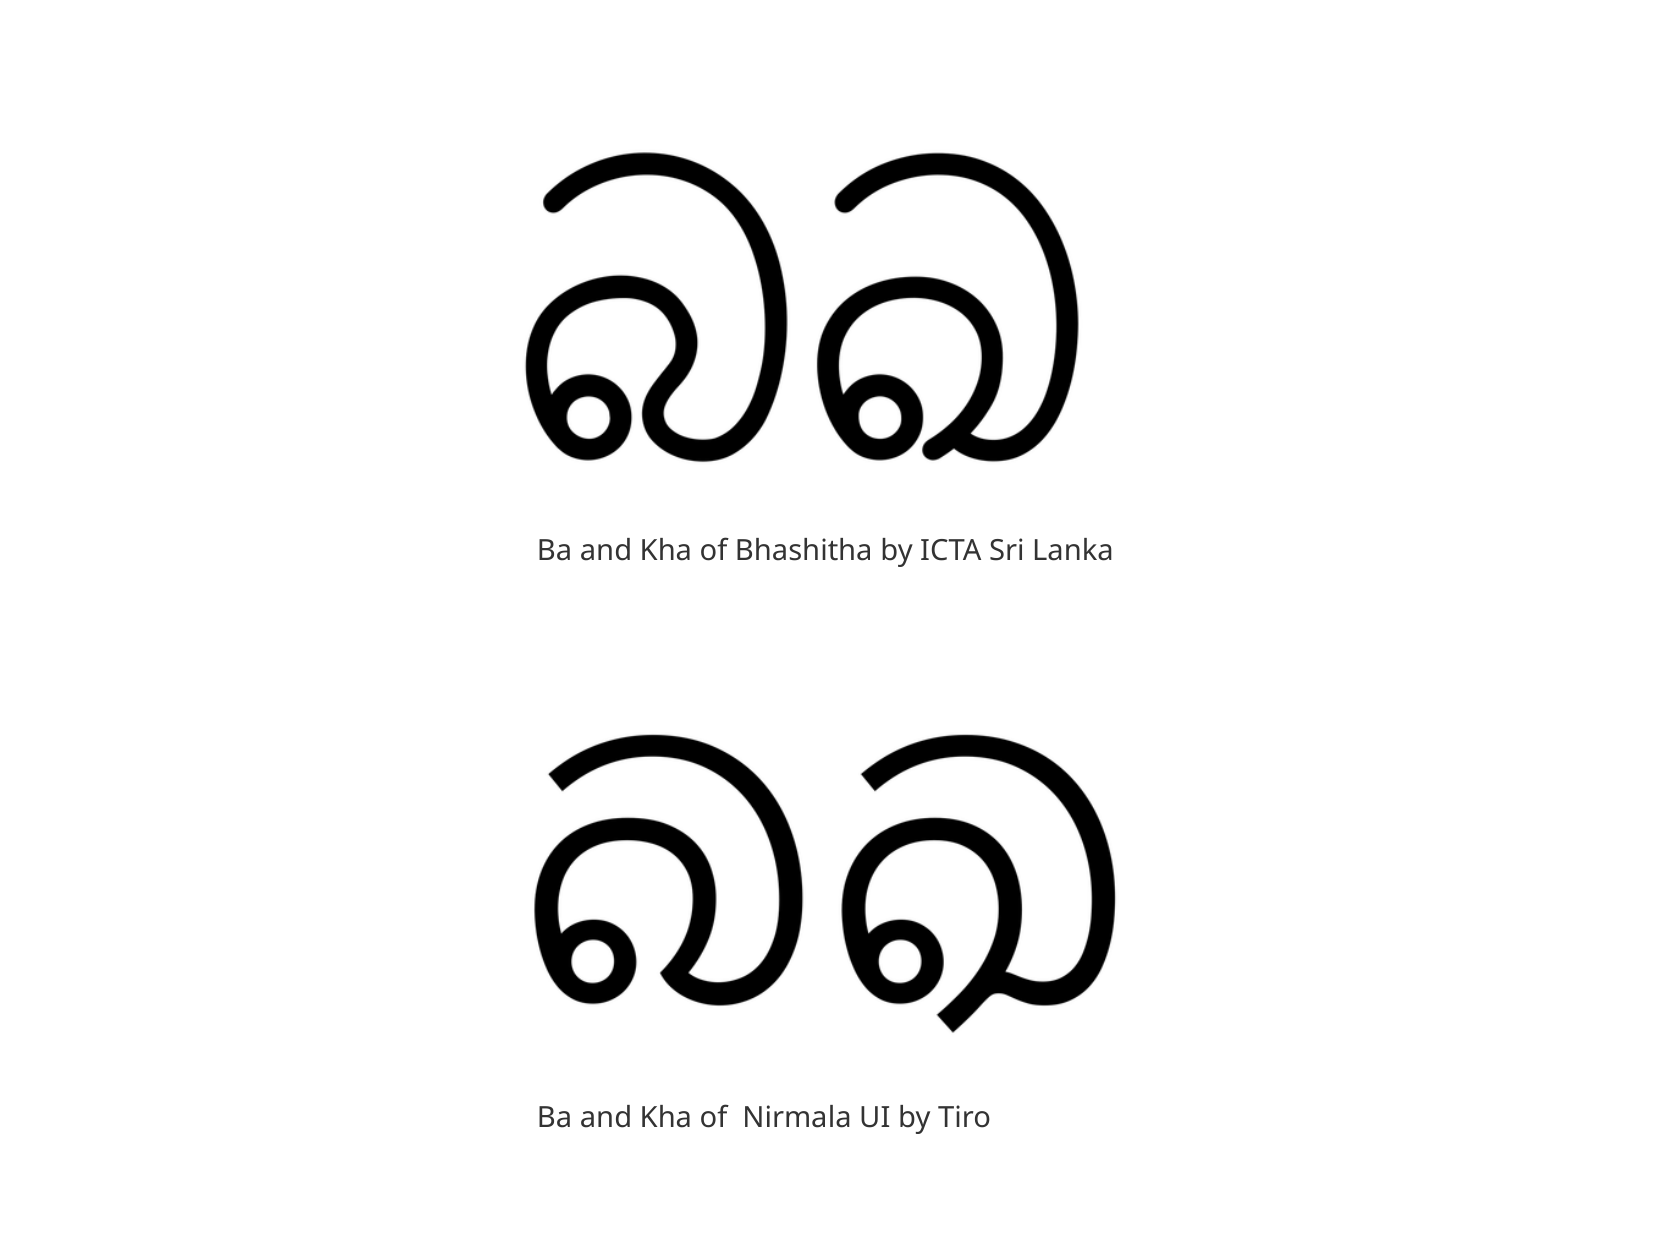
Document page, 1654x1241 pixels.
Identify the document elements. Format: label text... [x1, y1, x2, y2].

title Ba and Kha of Nirmala UI by Tiro [536, 1005, 1654, 1213]
picture [514, 134, 1125, 516]
picture [515, 719, 1126, 1046]
title Ba and Kha of Bhashitha by ICTA Sri Lanka [536, 437, 1654, 646]
